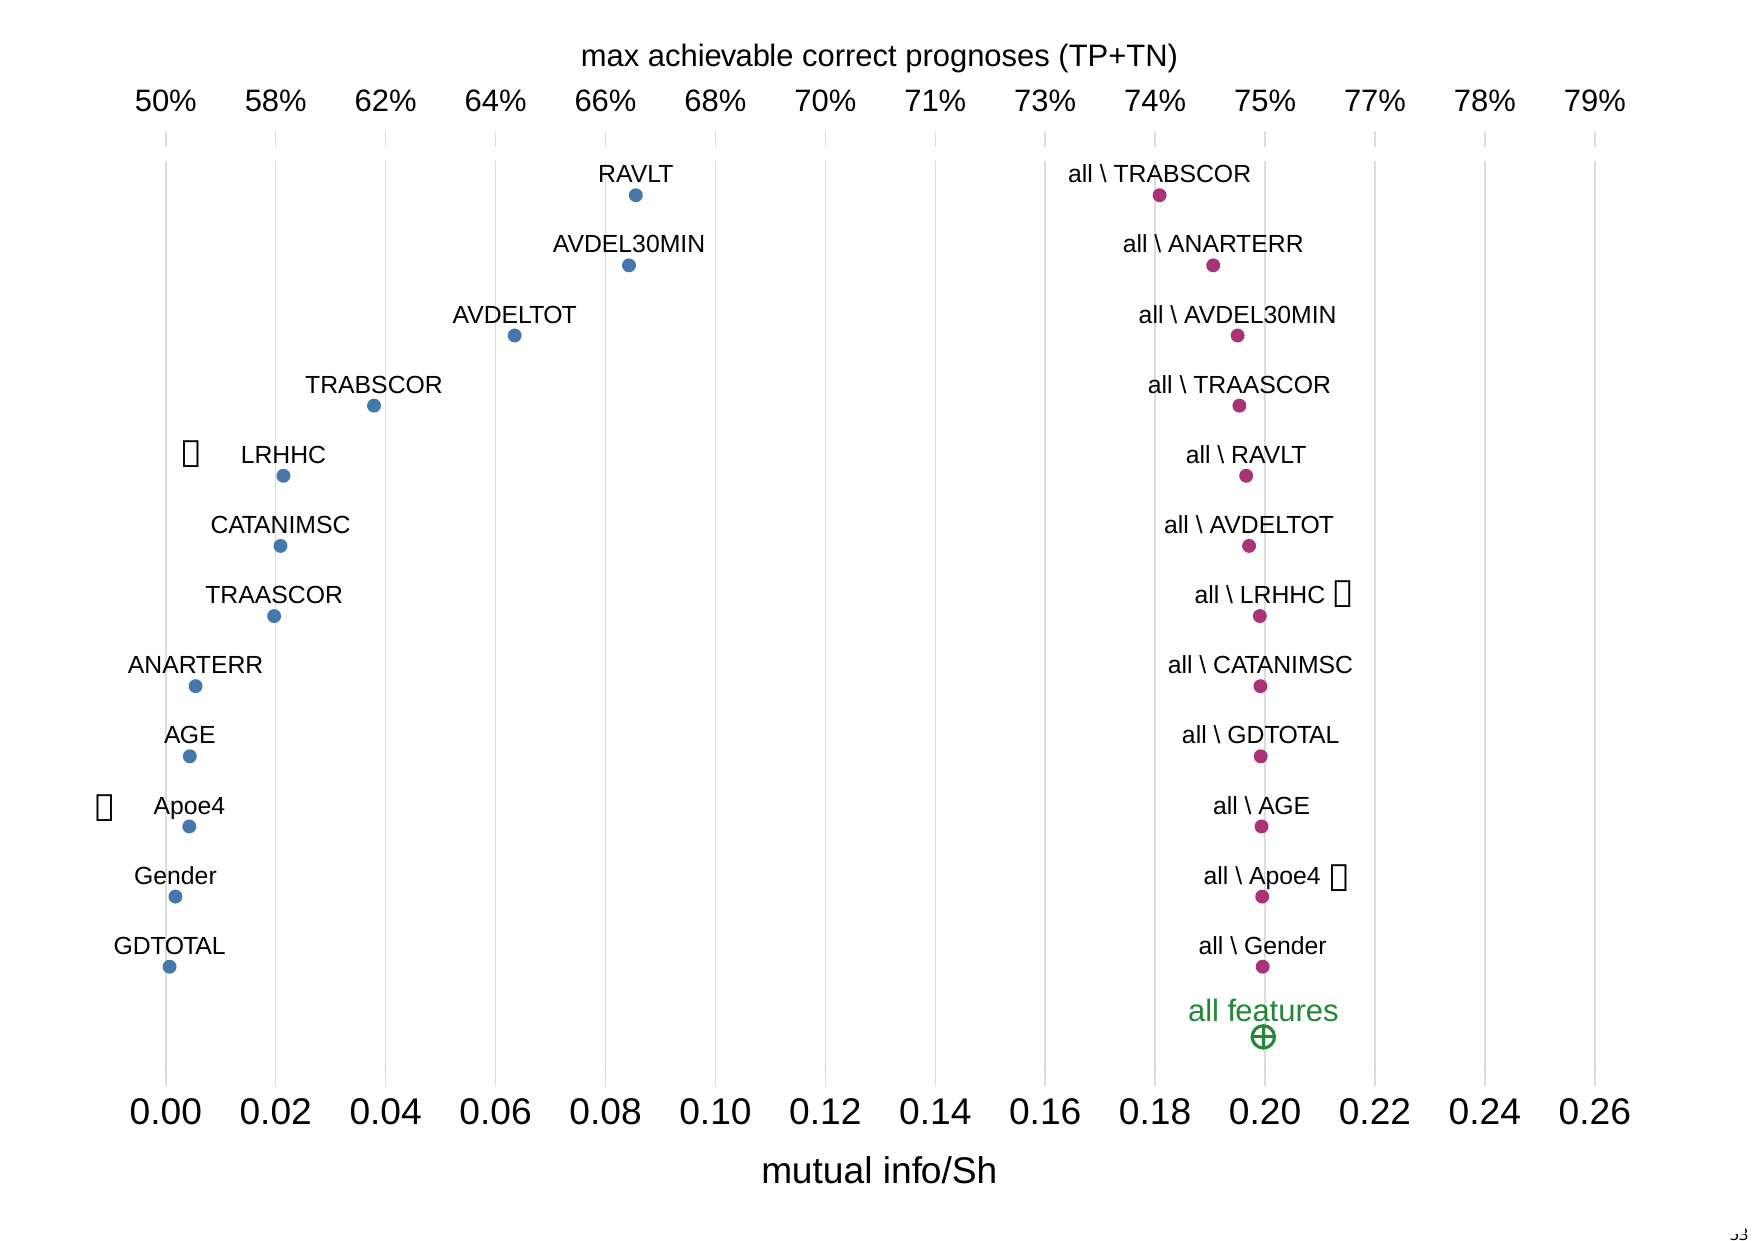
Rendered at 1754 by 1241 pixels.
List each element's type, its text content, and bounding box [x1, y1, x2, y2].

text_box 🧠 [164, 420, 247, 486]
text_box 🧬 [1313, 844, 1395, 910]
text_box 🧠 [1316, 560, 1398, 626]
text_box 🧬 [78, 774, 160, 840]
picture [9, 6, 1745, 1235]
